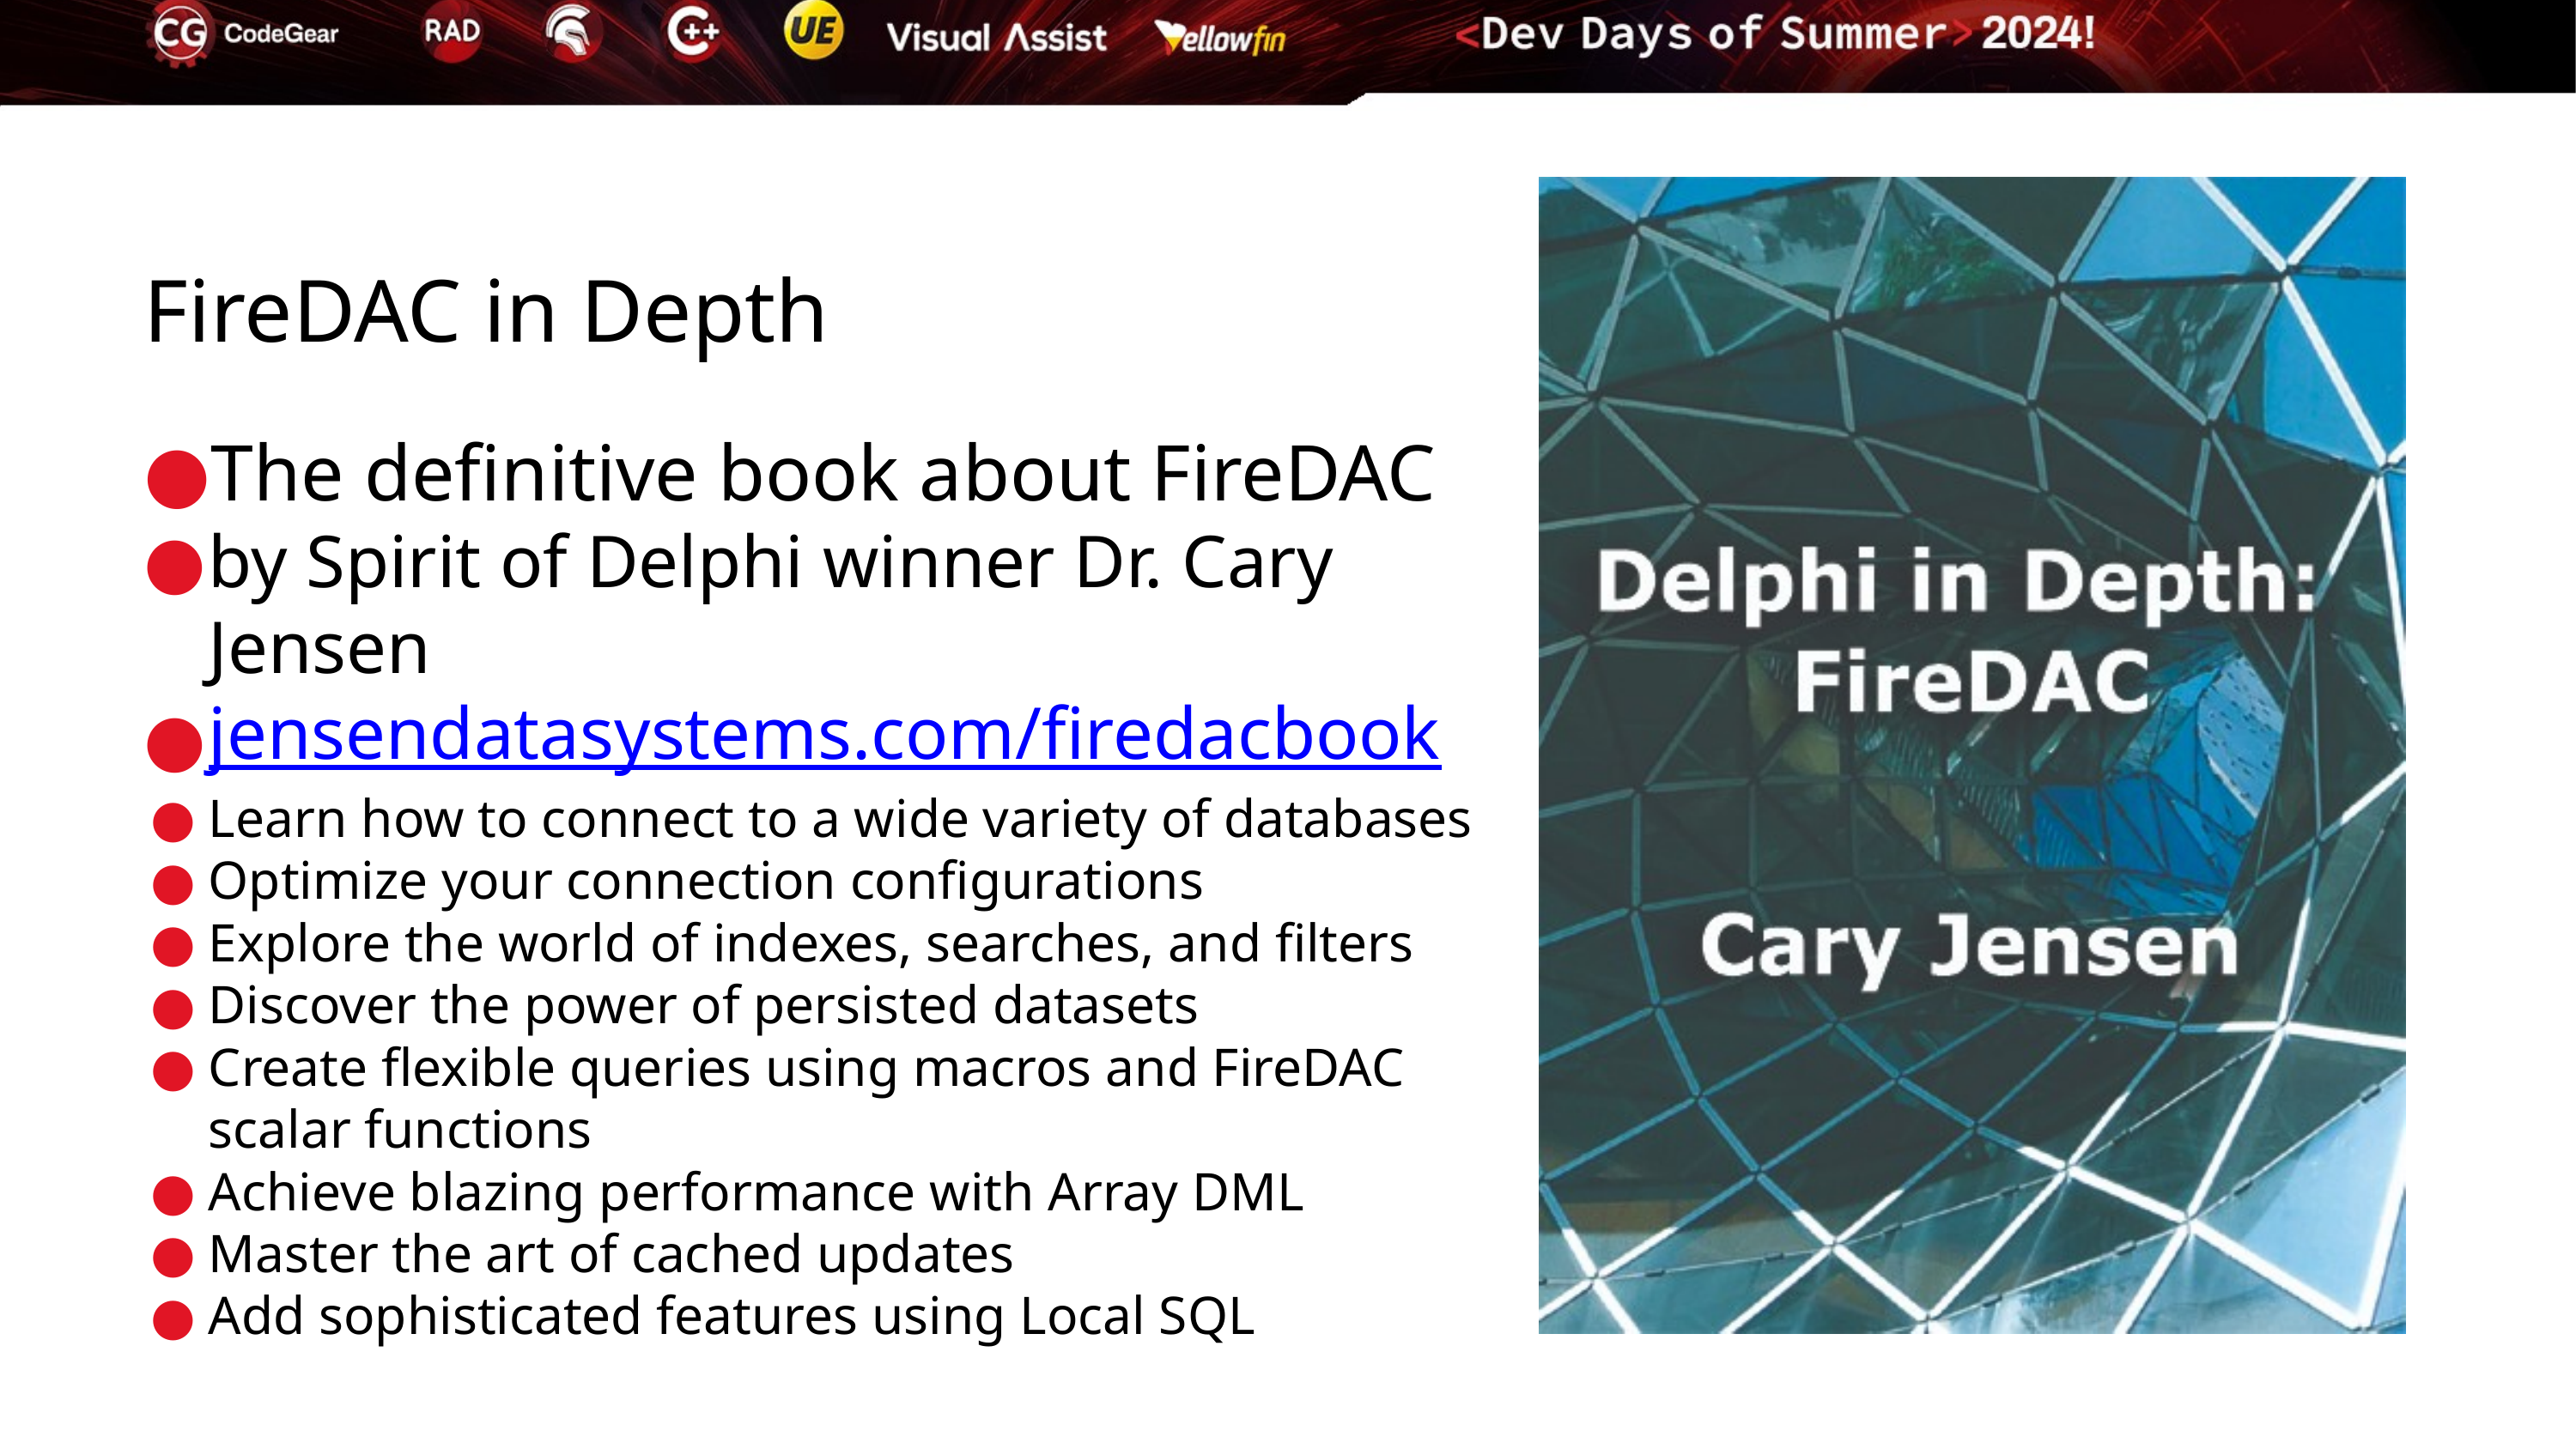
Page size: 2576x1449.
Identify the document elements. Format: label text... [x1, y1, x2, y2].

picture [0, 0, 2576, 111]
picture [1539, 177, 2406, 1334]
title FireDAC in Depth [131, 177, 1539, 373]
picture [2384, 177, 2396, 180]
picture [2402, 183, 2406, 232]
list The definitive book about FireDAC by Spirit of Delphi winner Dr. Cary Jensen jensendatasystems.com/firedacbook Learn how to connect to a wide variety of databases Optimize your connection configurations Explore the world of indexes, searches, and filters Discover the power of persisted datasets Create flexible queries using macros and FireDAC scalar functions Achieve blazing performance with Array DML Master the art of cached updates Add sophisticated features using Local SQL [131, 410, 1502, 1334]
